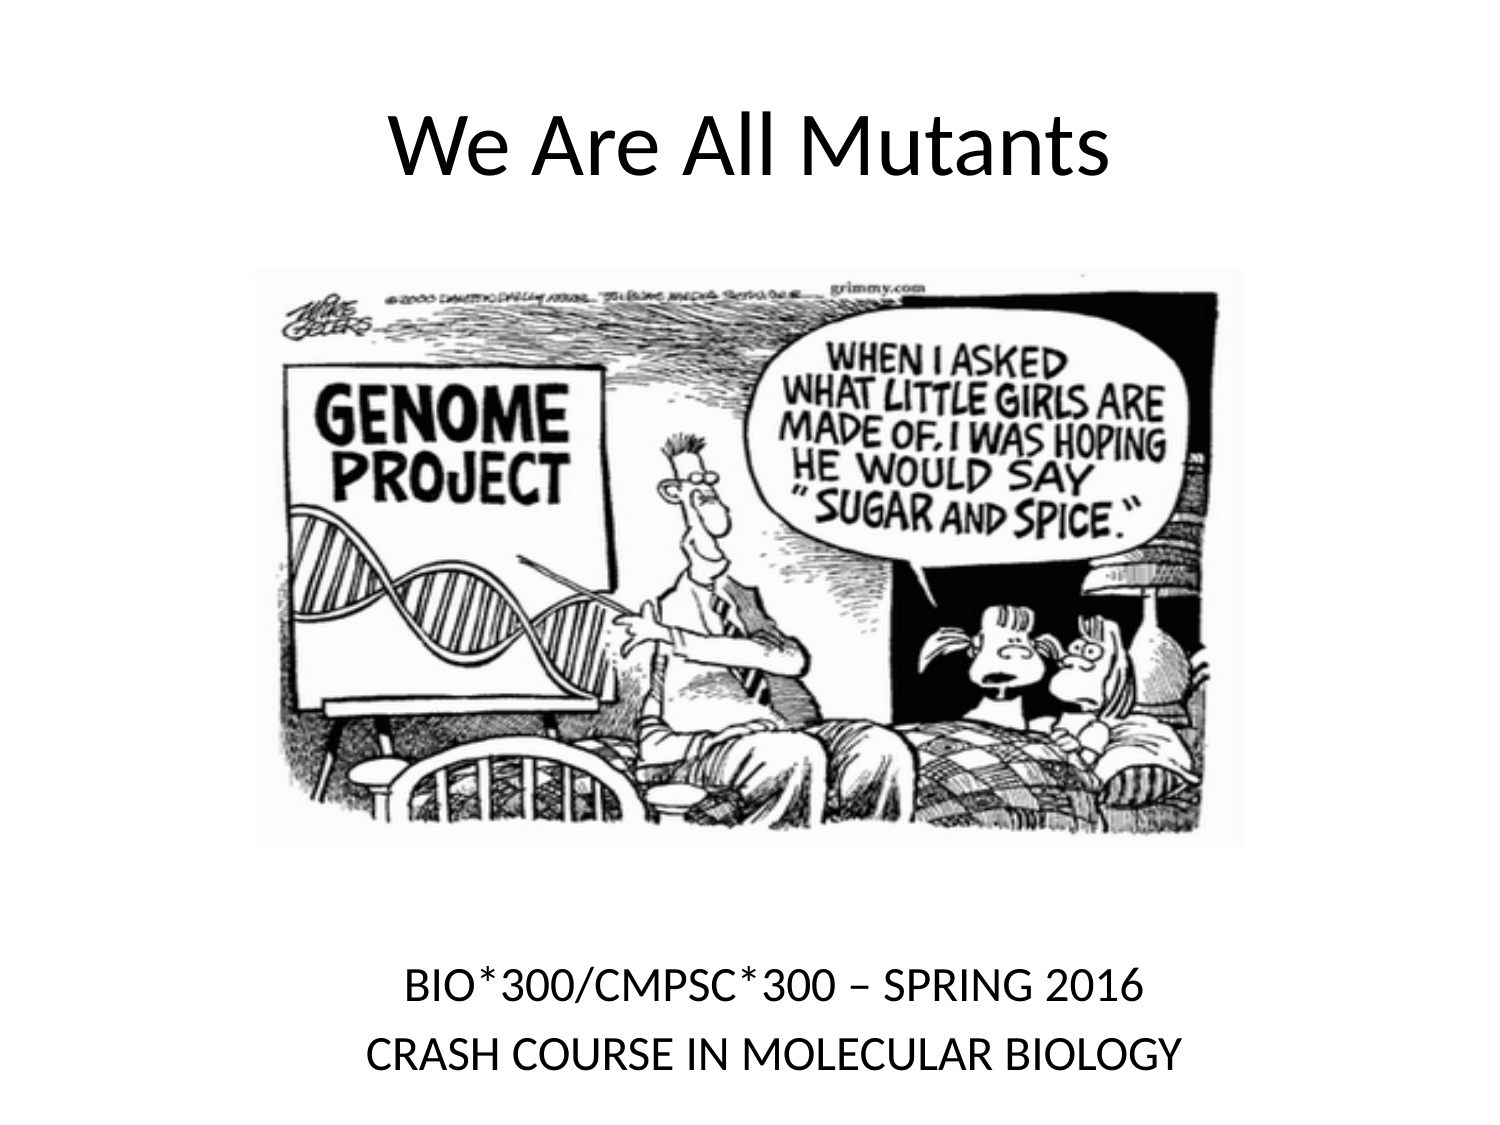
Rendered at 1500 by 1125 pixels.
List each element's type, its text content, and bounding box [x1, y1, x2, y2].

list BIO*300/CMPSC*300 – SPRING 2016 CRASH COURSE IN MOLECULAR BIOLOGY [99, 944, 1450, 1090]
picture [254, 83, 1243, 1032]
title We Are All Mutants [75, 45, 1425, 233]
